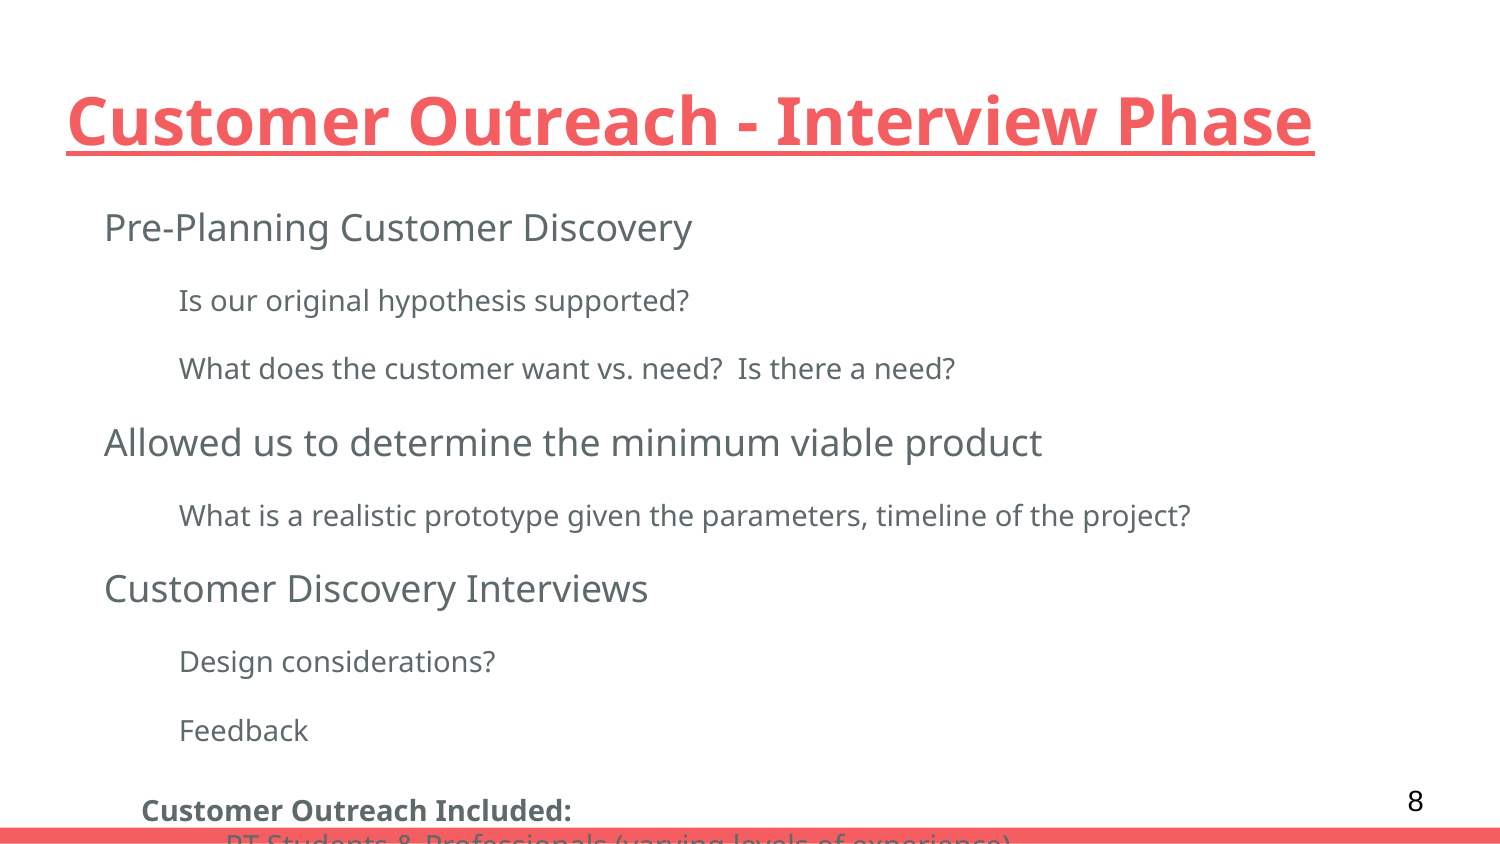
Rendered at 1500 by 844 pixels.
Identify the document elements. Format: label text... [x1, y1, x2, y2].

slide_number <number> [1392, 767, 1483, 833]
list Pre-Planning Customer Discovery Is our original hypothesis supported? What does the customer want vs. need? Is there a need? Allowed us to determine the minimum viable product What is a realistic prototype given the parameters, timeline of the project? Customer Discovery Interviews Design considerations? Feedback Customer Outreach Included: -PT Students & Professionals (varying levels of experience) -Private PT Clinic (Athletico) -Marquette Sports Rehabilitation Clinic [51, 189, 1449, 763]
title Customer Outreach - Interview Phase [51, 64, 1449, 167]
